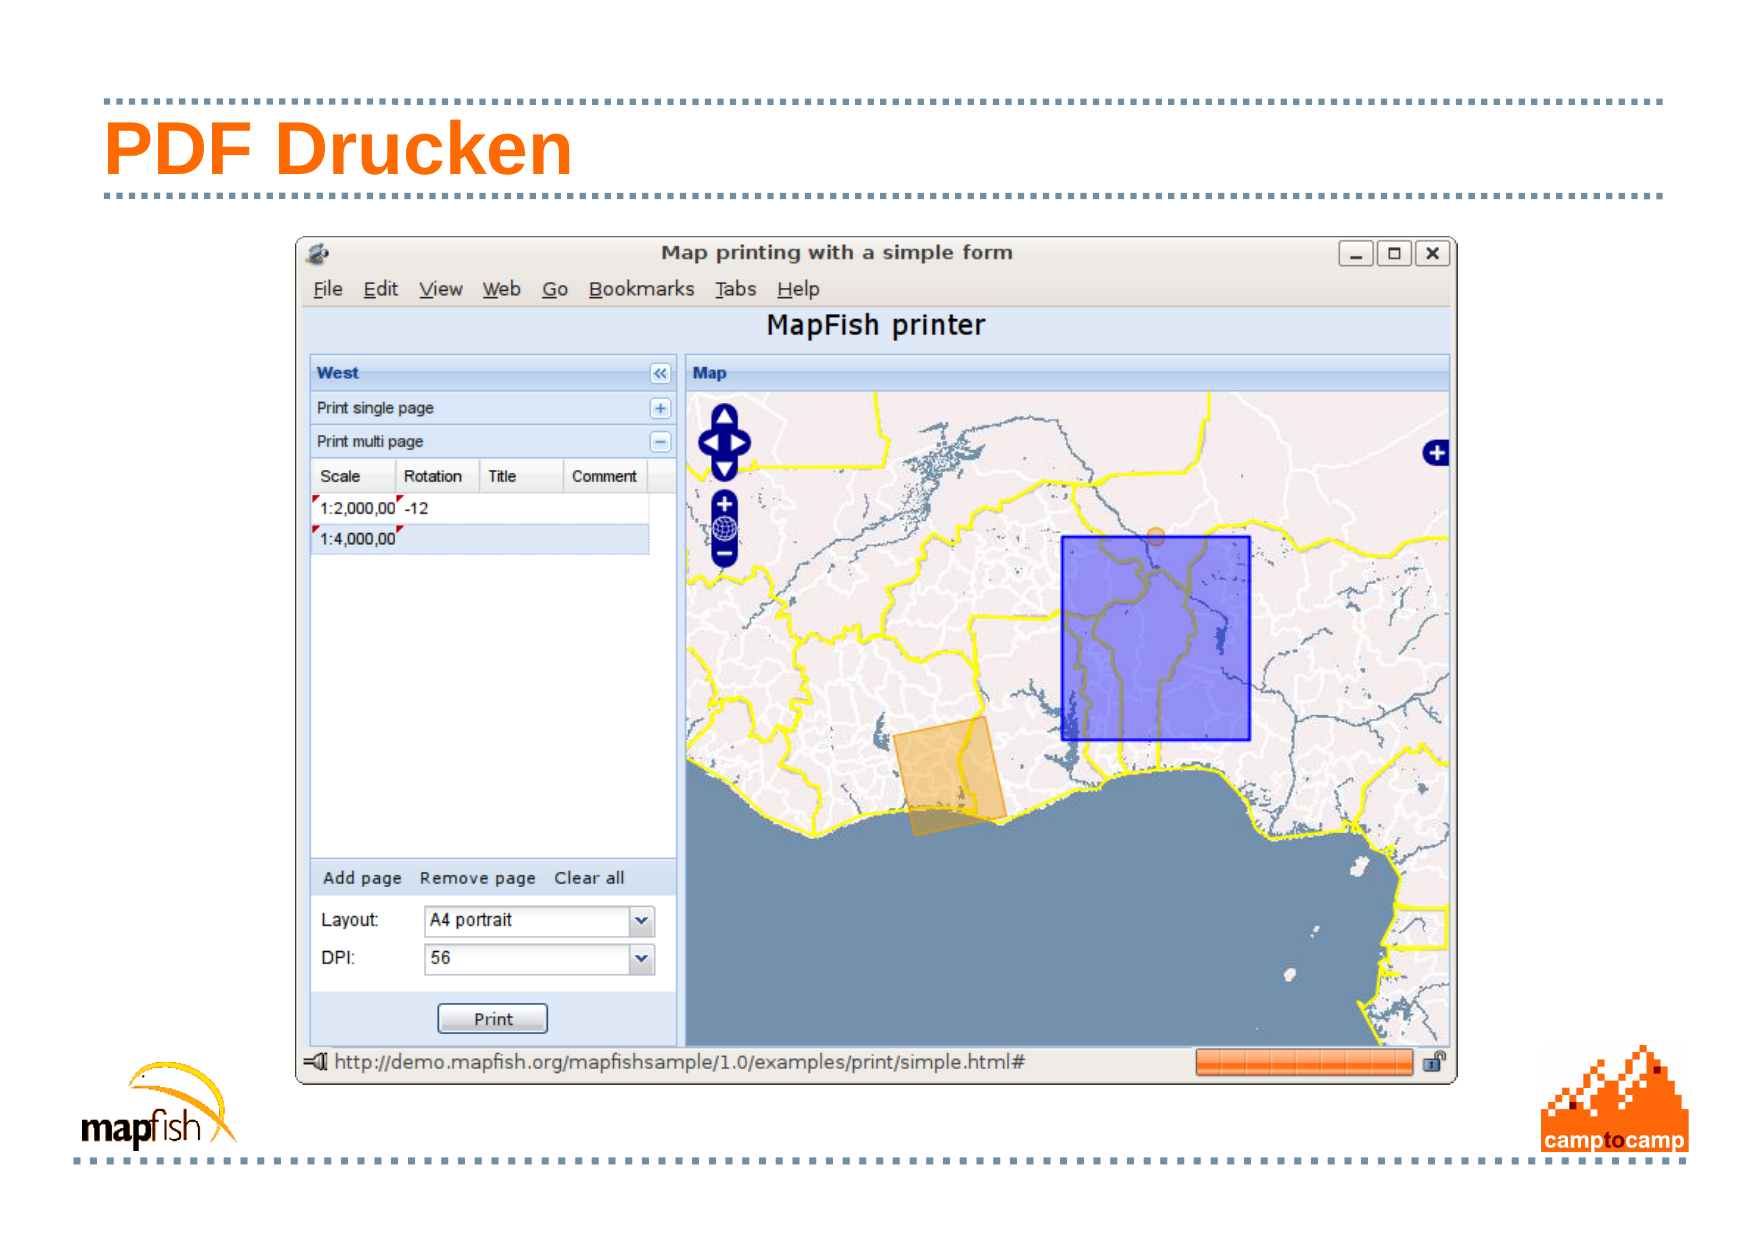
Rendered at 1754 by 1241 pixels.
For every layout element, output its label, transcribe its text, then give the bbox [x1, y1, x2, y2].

title PDF Drucken [103, 104, 1660, 193]
picture [1541, 1045, 1689, 1152]
picture [295, 236, 1458, 1085]
picture [82, 1062, 237, 1151]
